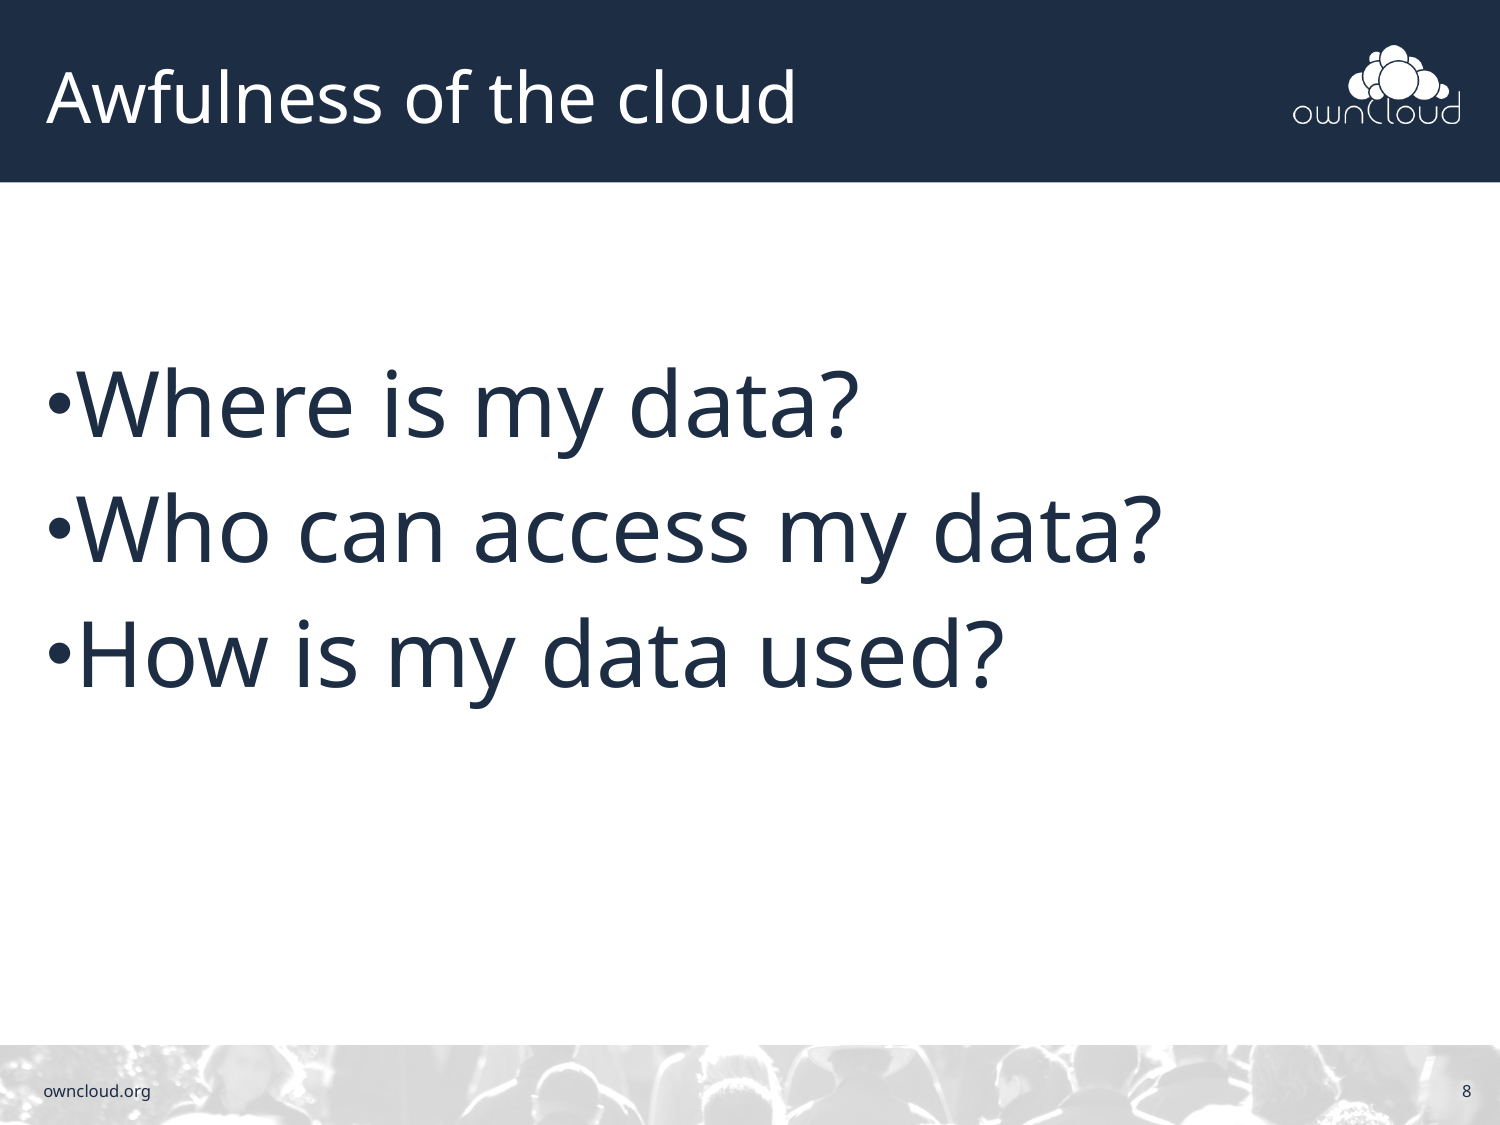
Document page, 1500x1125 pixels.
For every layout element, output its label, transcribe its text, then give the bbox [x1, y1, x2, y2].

picture [0, 1045, 1500, 1125]
list Where is my data? Who can access my data? How is my data used? [46, 214, 1465, 1026]
picture [1293, 45, 1460, 124]
title Awfulness of the cloud [46, 5, 1258, 187]
